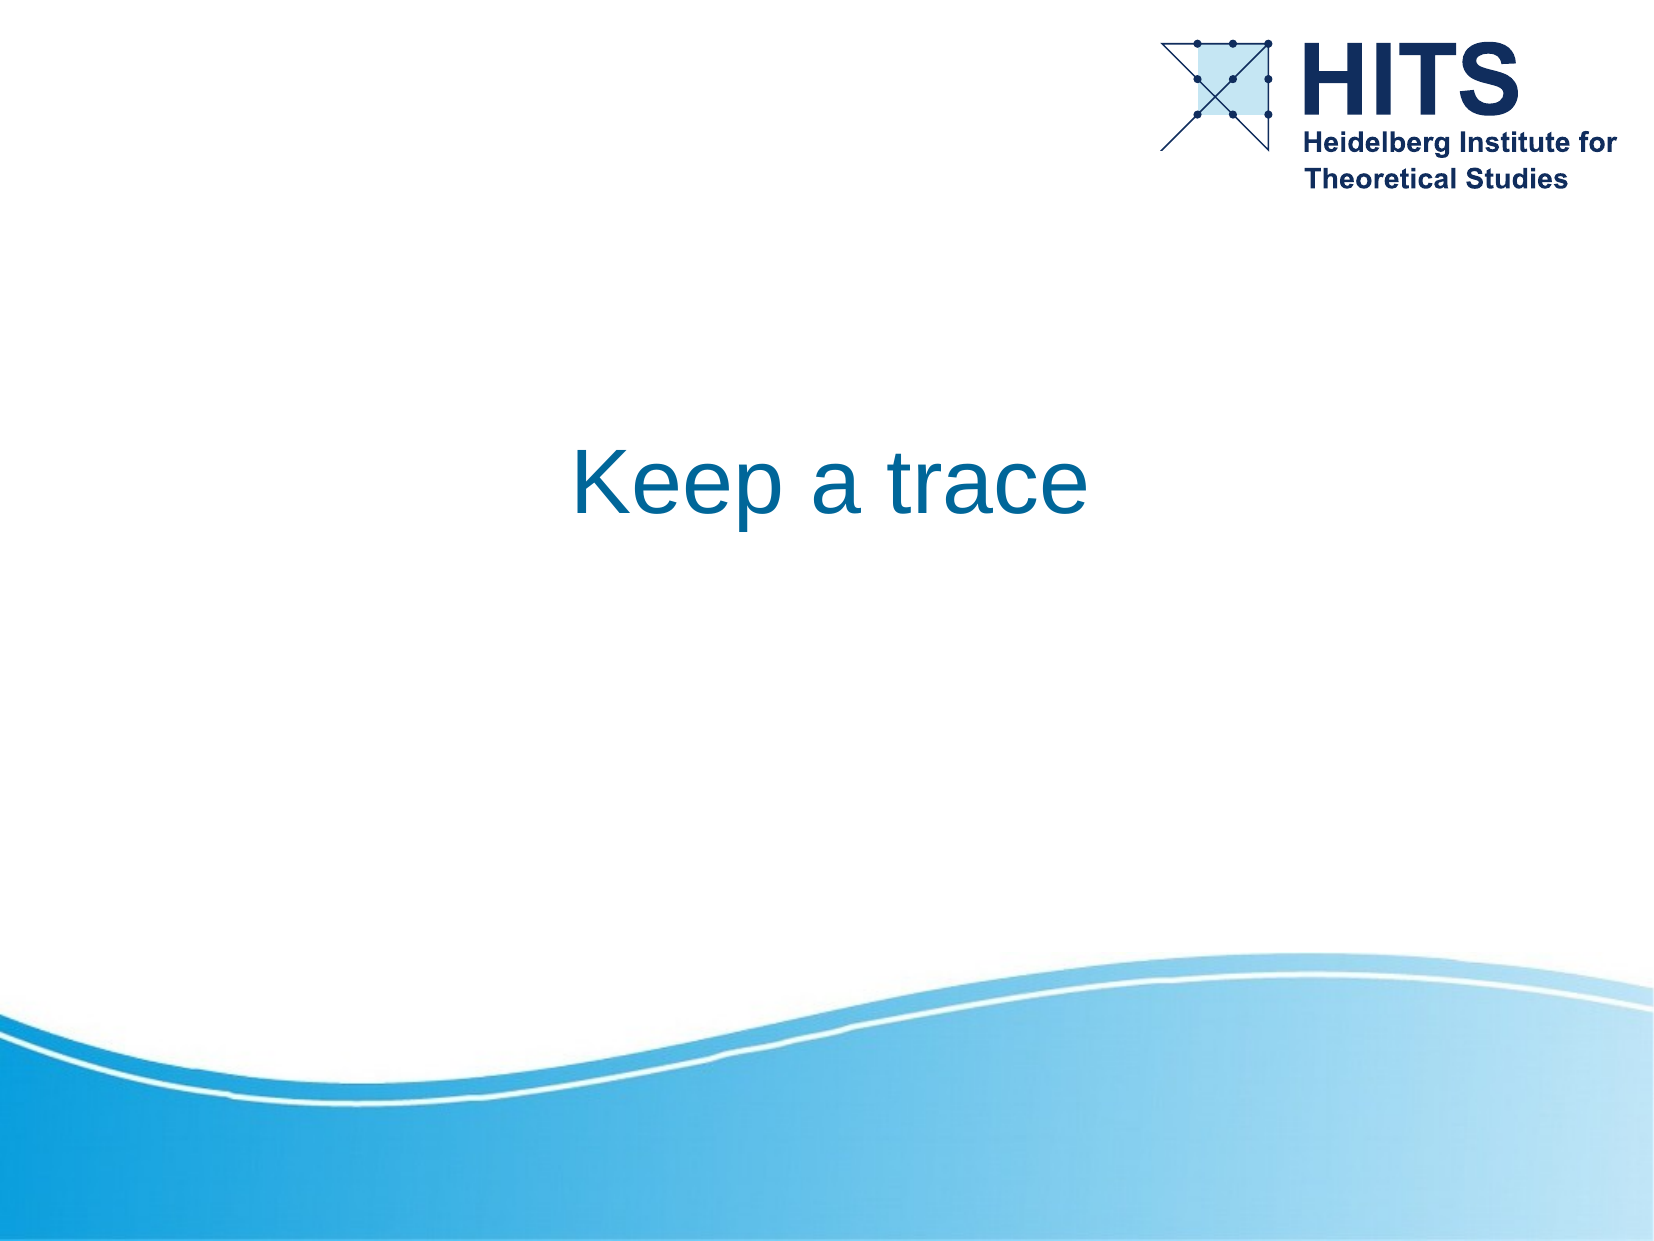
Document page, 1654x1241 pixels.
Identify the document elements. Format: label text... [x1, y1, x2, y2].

picture [0, 952, 1654, 1241]
title Keep a trace [86, 377, 1576, 586]
